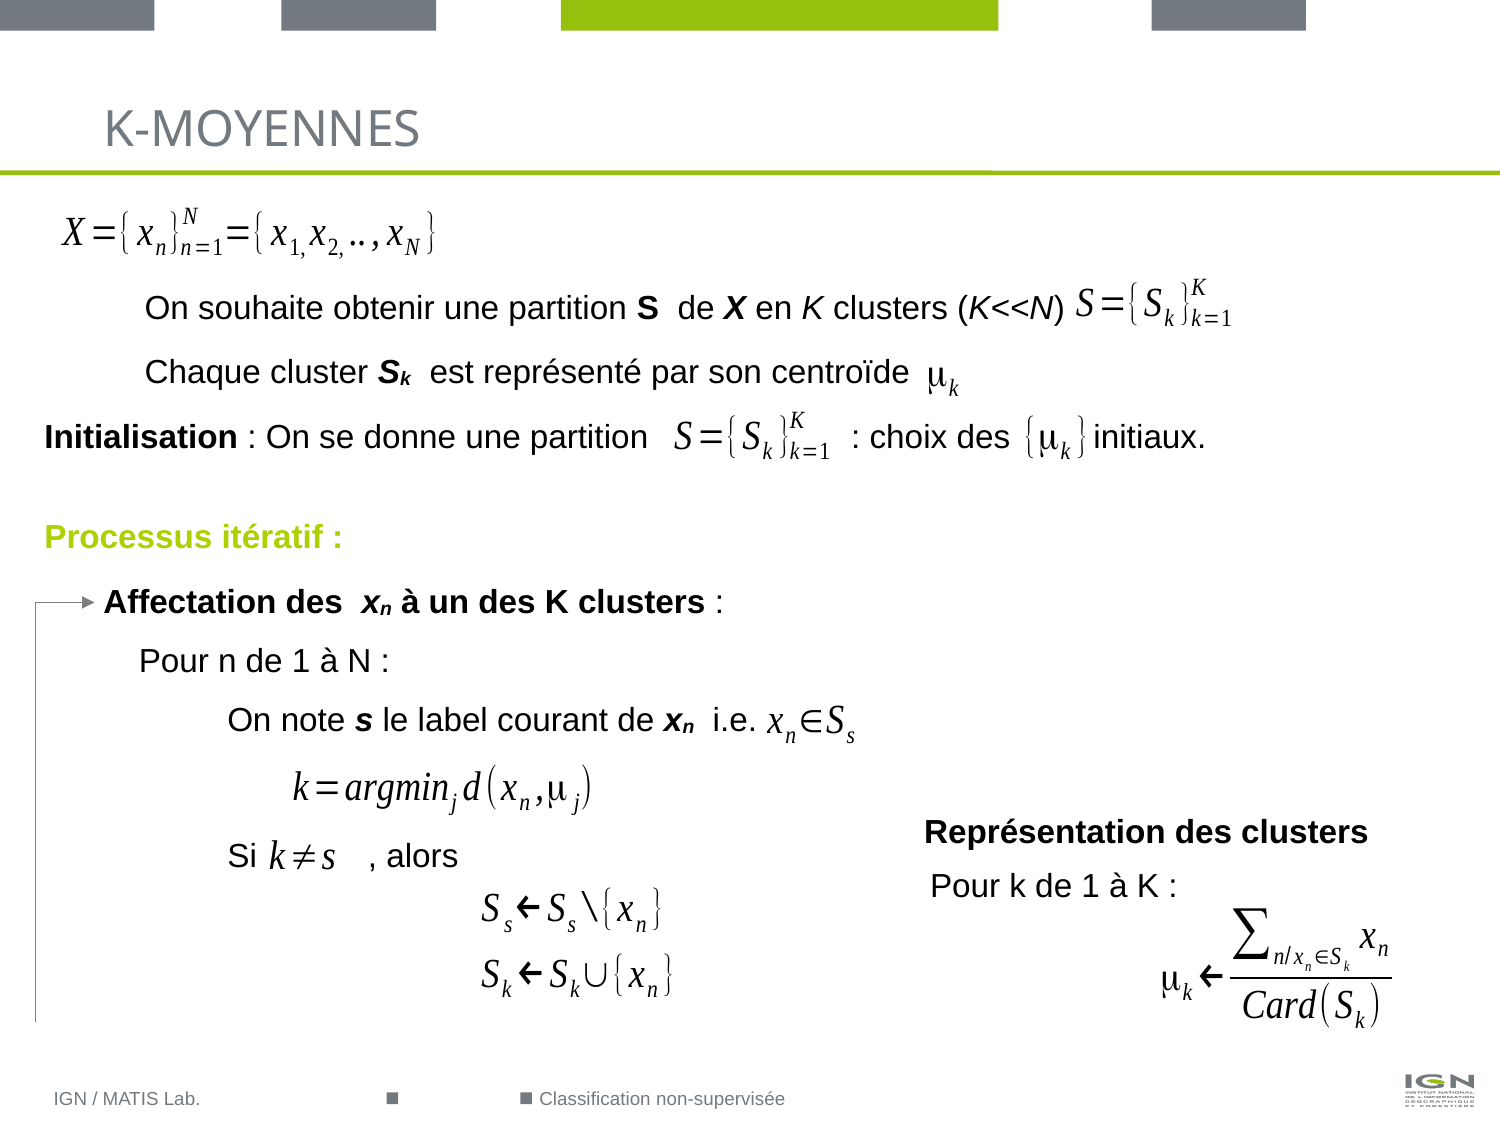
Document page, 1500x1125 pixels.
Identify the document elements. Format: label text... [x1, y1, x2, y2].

text_box Représentation des clusters [909, 803, 1500, 892]
chart [917, 365, 969, 402]
text_box Pour k de 1 à K : [915, 856, 1193, 908]
chart [472, 951, 685, 1004]
chart [1015, 413, 1099, 465]
chart [1150, 904, 1402, 1034]
text_box Si , alors [212, 826, 502, 879]
chart [259, 833, 345, 880]
text_box Processus itératif : [29, 507, 1477, 754]
chart [283, 761, 603, 815]
text_box Chaque cluster Sk est représenté par son centroïde [129, 342, 935, 406]
picture [1404, 1074, 1475, 1108]
text_box IGN / MATIS Lab. [39, 1067, 360, 1125]
text_box Initialisation : On se donne une partition : choix des initiaux. [29, 407, 1477, 502]
text_box On souhaite obtenir une partition S de X en K clusters (K<<N) [129, 278, 1060, 331]
chart [472, 885, 674, 939]
text_box K-MOYENNES [53, 80, 1425, 173]
chart [755, 696, 866, 750]
chart [665, 405, 839, 464]
chart [1066, 272, 1241, 331]
text_box Classification non-supervisée [524, 1067, 875, 1125]
text_box On note s le label courant de xn i.e. [212, 690, 782, 754]
text_box Pour n de 1 à N : [123, 631, 415, 684]
chart [51, 201, 449, 260]
